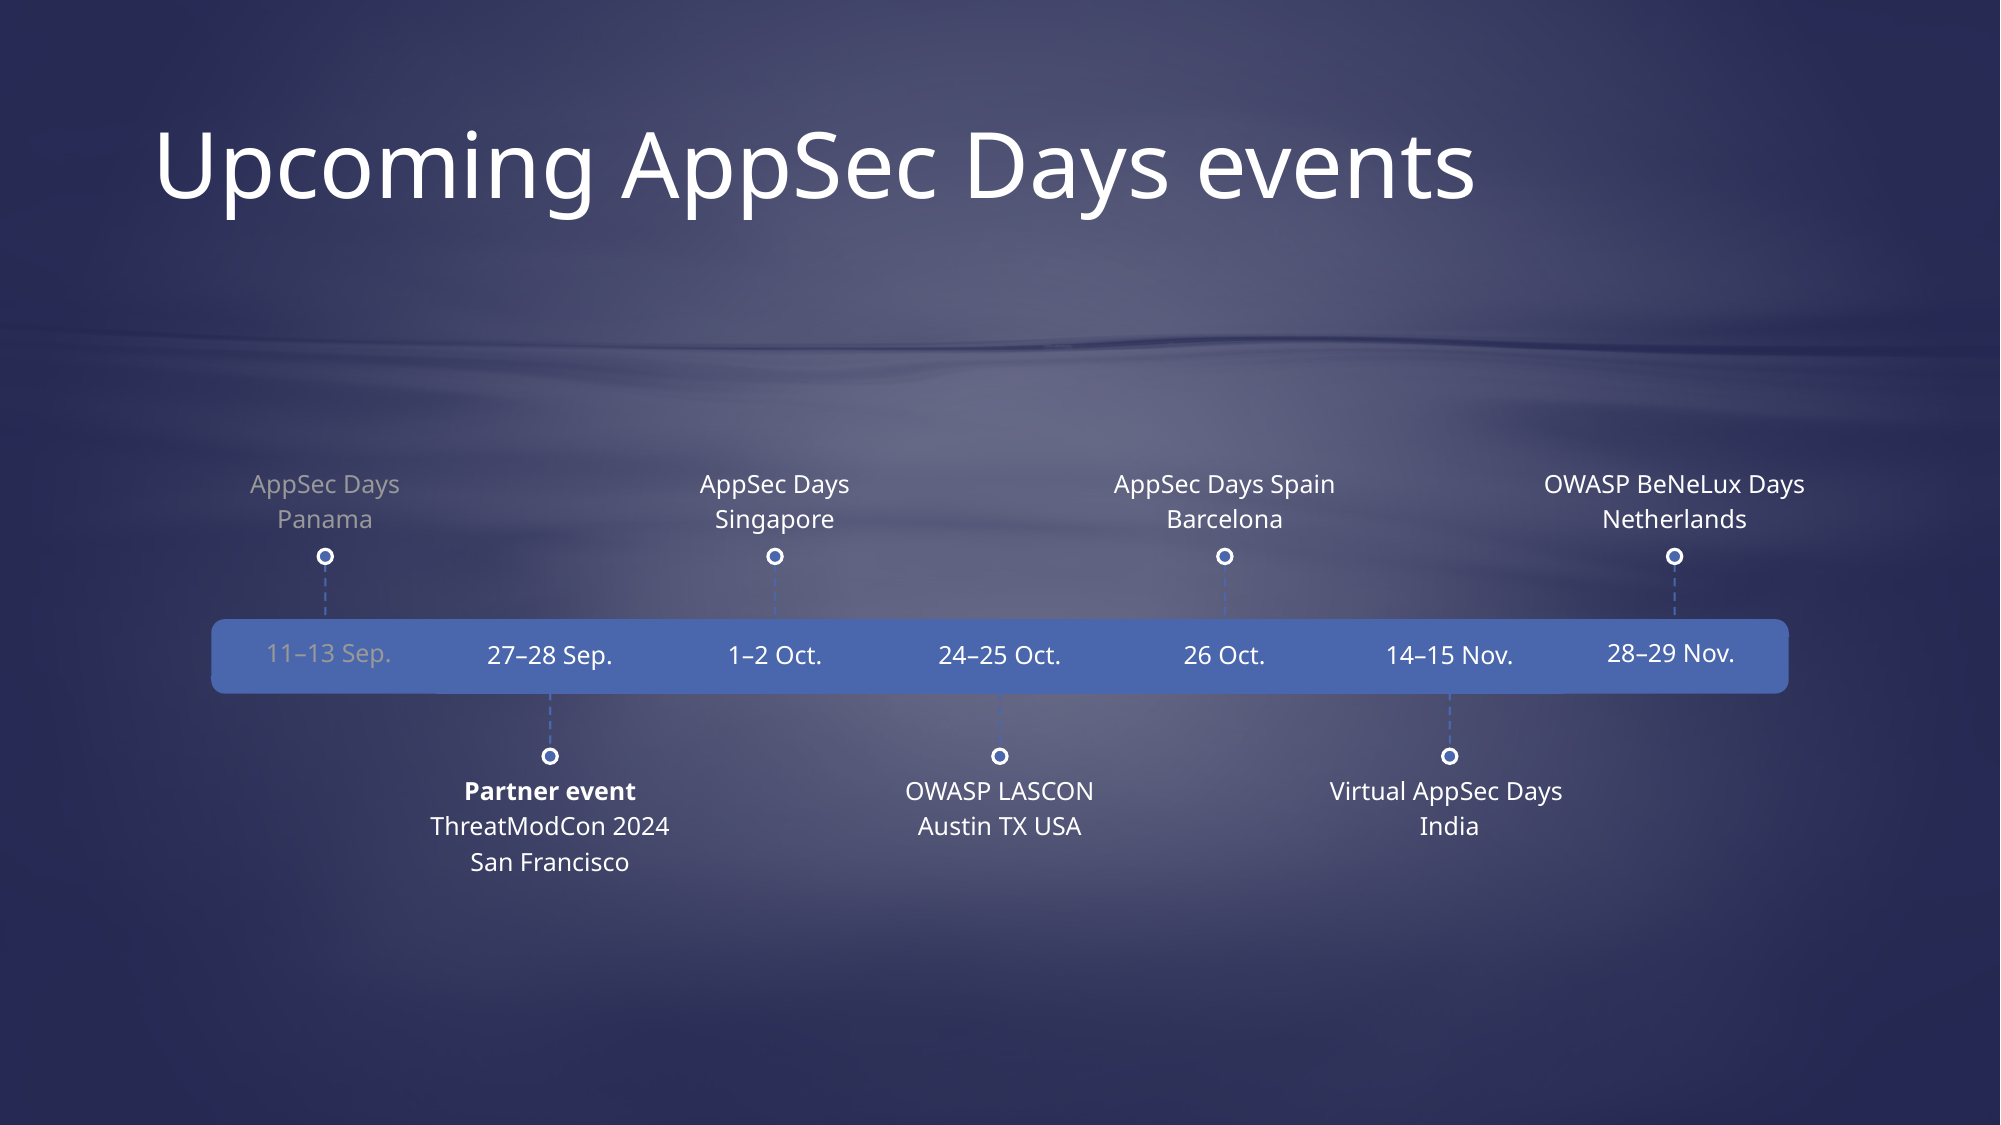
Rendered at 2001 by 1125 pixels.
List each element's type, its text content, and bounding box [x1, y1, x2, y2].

text_box Partner event ThreatModCon 2024 San Francisco [362, 763, 738, 1014]
text_box [0, 0, 2000, 1125]
text_box 1–2 Oct. [662, 620, 887, 693]
text_box 27–28 Sep. [437, 620, 662, 693]
text_box 26 Oct. [1112, 620, 1337, 693]
text_box 14–15 Nov. [1337, 620, 1562, 693]
text_box AppSec Days Panama [137, 299, 513, 550]
text_box 24–25 Oct. [887, 620, 1112, 693]
text_box OWASP BeNeLux Days Netherlands [1487, 299, 1863, 550]
text_box 28–29 Nov. [1562, 620, 1788, 693]
text_box AppSec Days Spain Barcelona [1037, 299, 1413, 550]
text_box Virtual AppSec Days India [1262, 763, 1638, 1014]
title Upcoming AppSec Days events [137, 59, 1863, 278]
text_box 11–13 Sep. [212, 620, 437, 693]
text_box OWASP LASCON Austin TX USA [812, 763, 1188, 1014]
text_box AppSec Days Singapore [587, 299, 963, 550]
